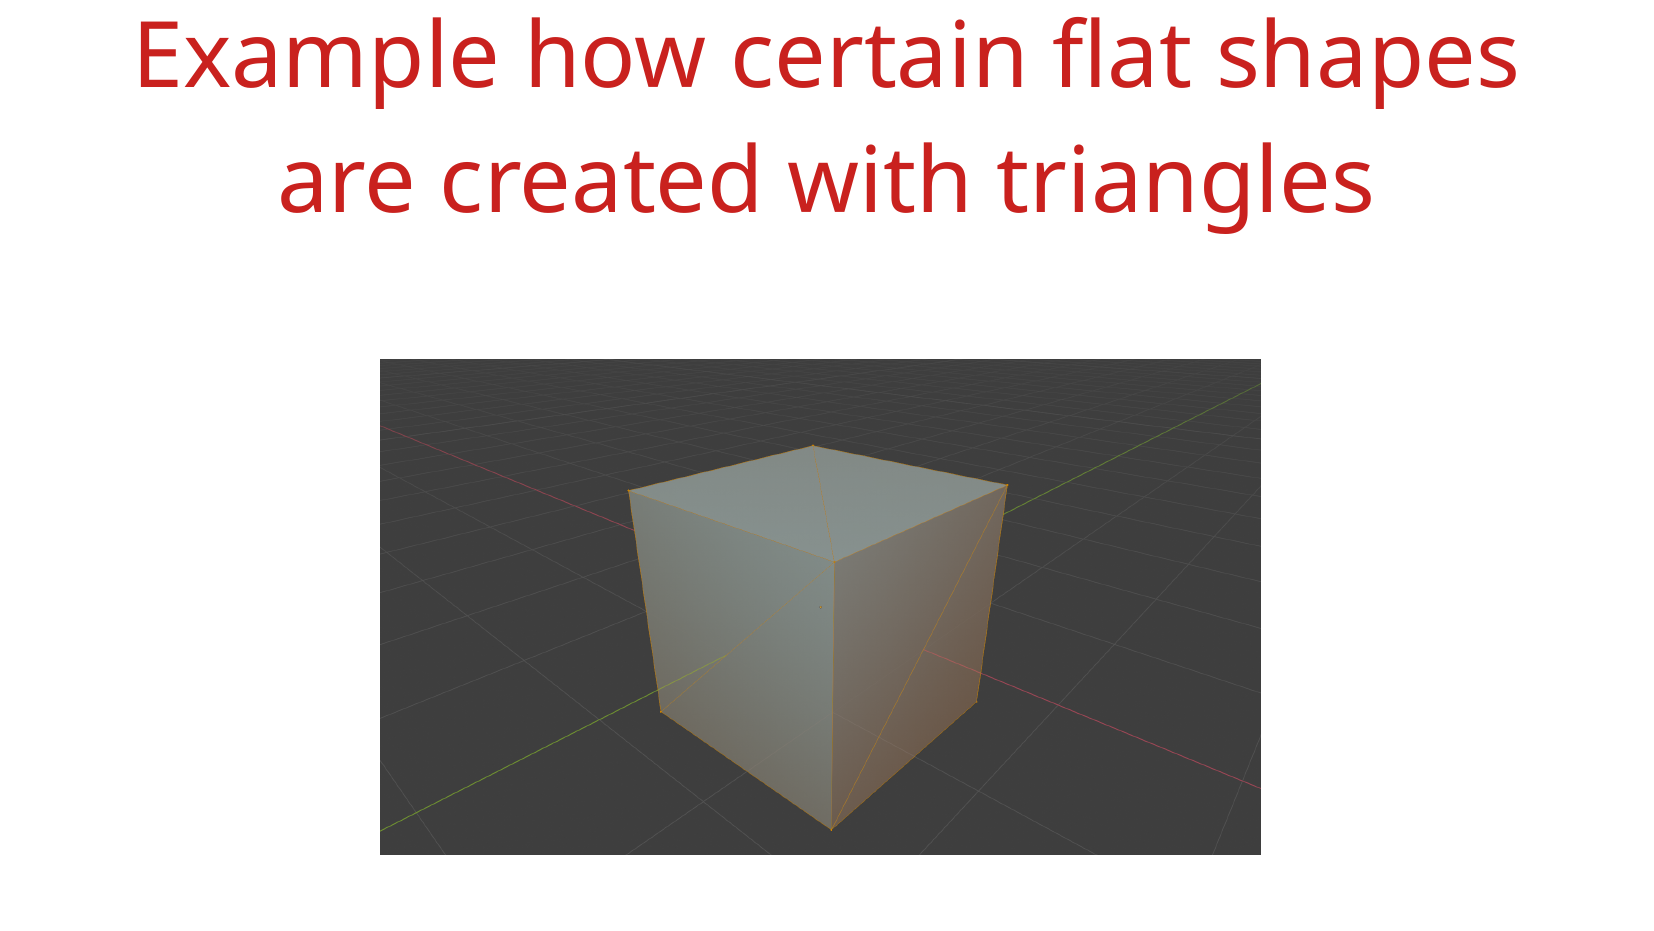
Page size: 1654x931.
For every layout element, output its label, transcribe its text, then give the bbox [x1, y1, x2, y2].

title Example how certain flat shapes are created with triangles [82, 0, 1571, 276]
picture [380, 359, 1261, 856]
